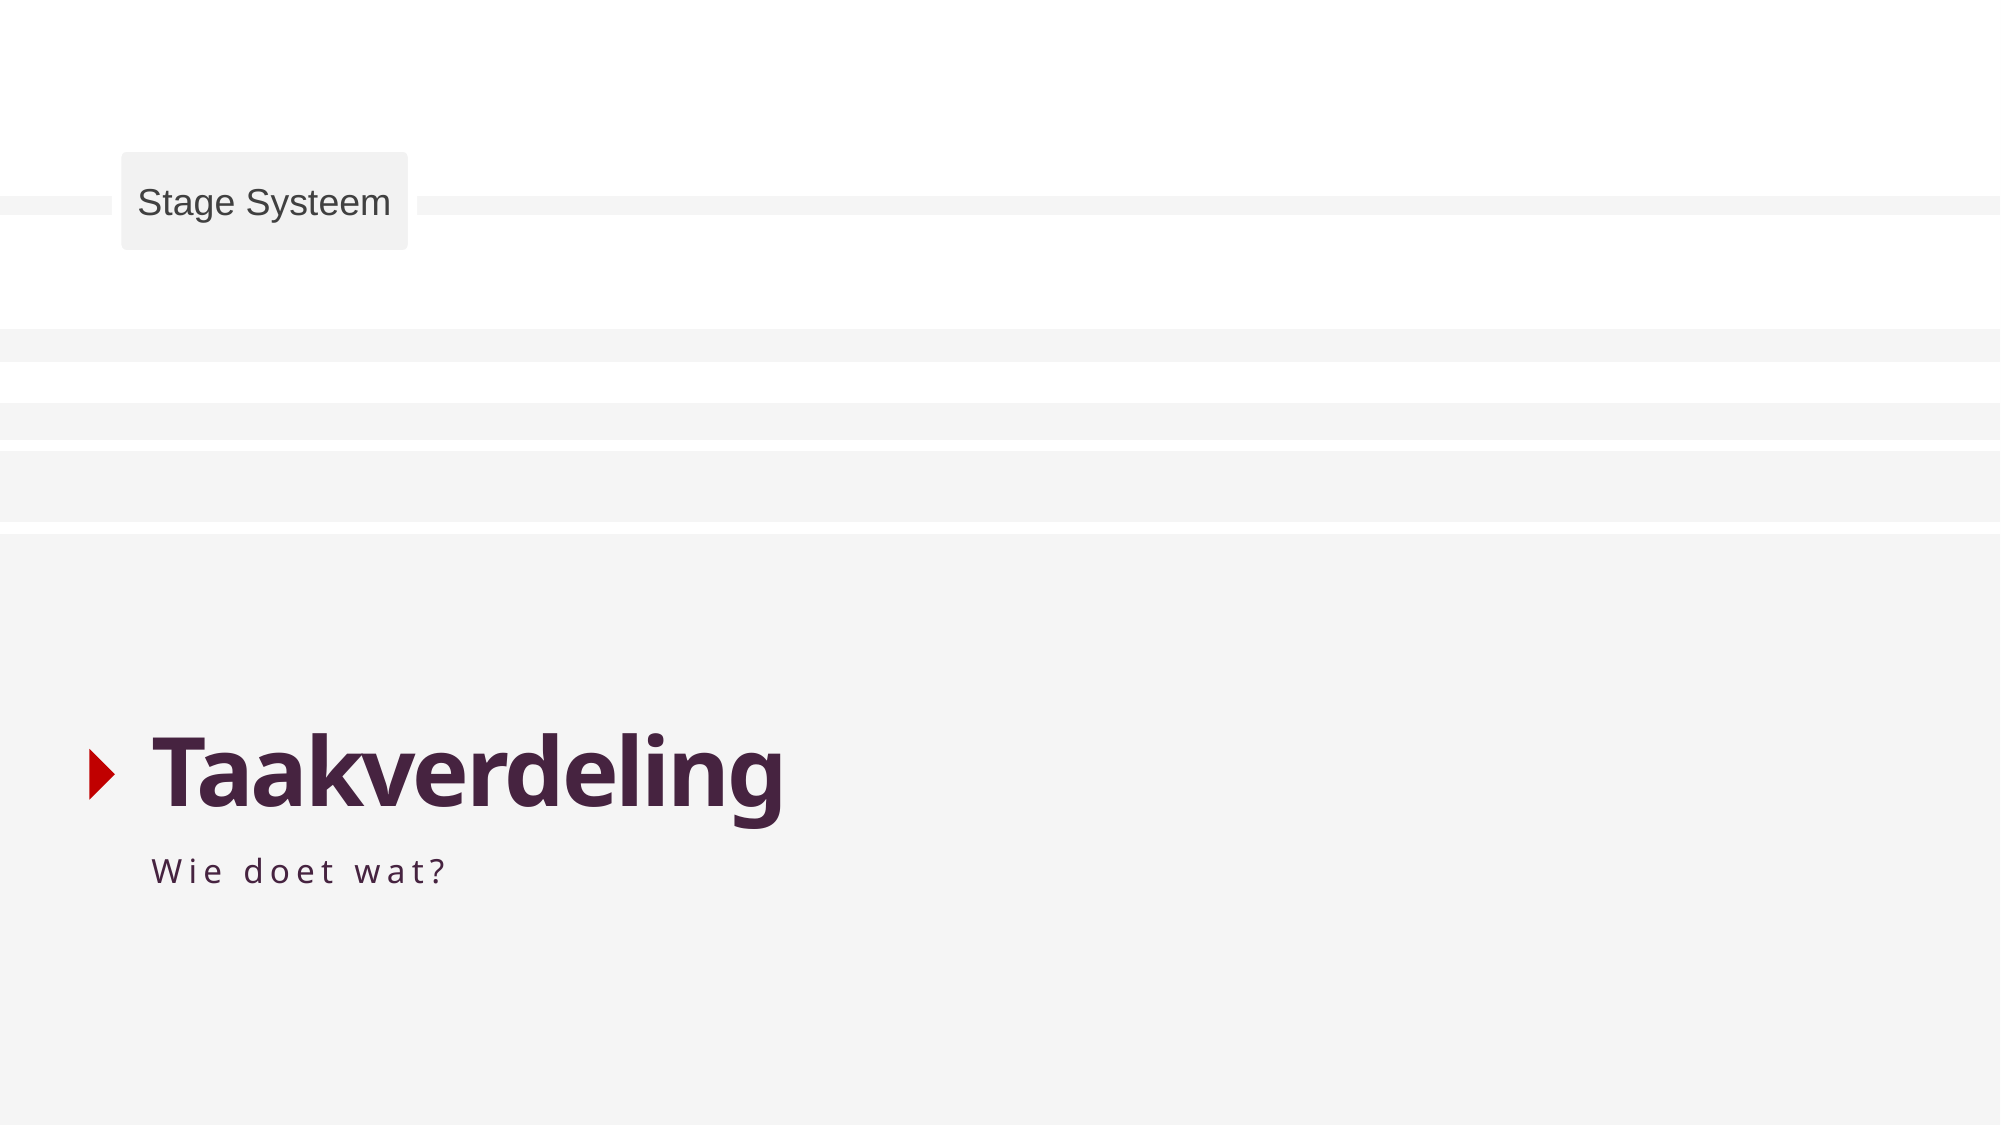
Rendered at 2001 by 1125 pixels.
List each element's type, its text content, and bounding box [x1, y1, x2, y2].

title Taakverdeling [136, 555, 1069, 835]
text_box Stage Systeem [116, 147, 413, 255]
list Wie doet wat? [136, 847, 1069, 1025]
